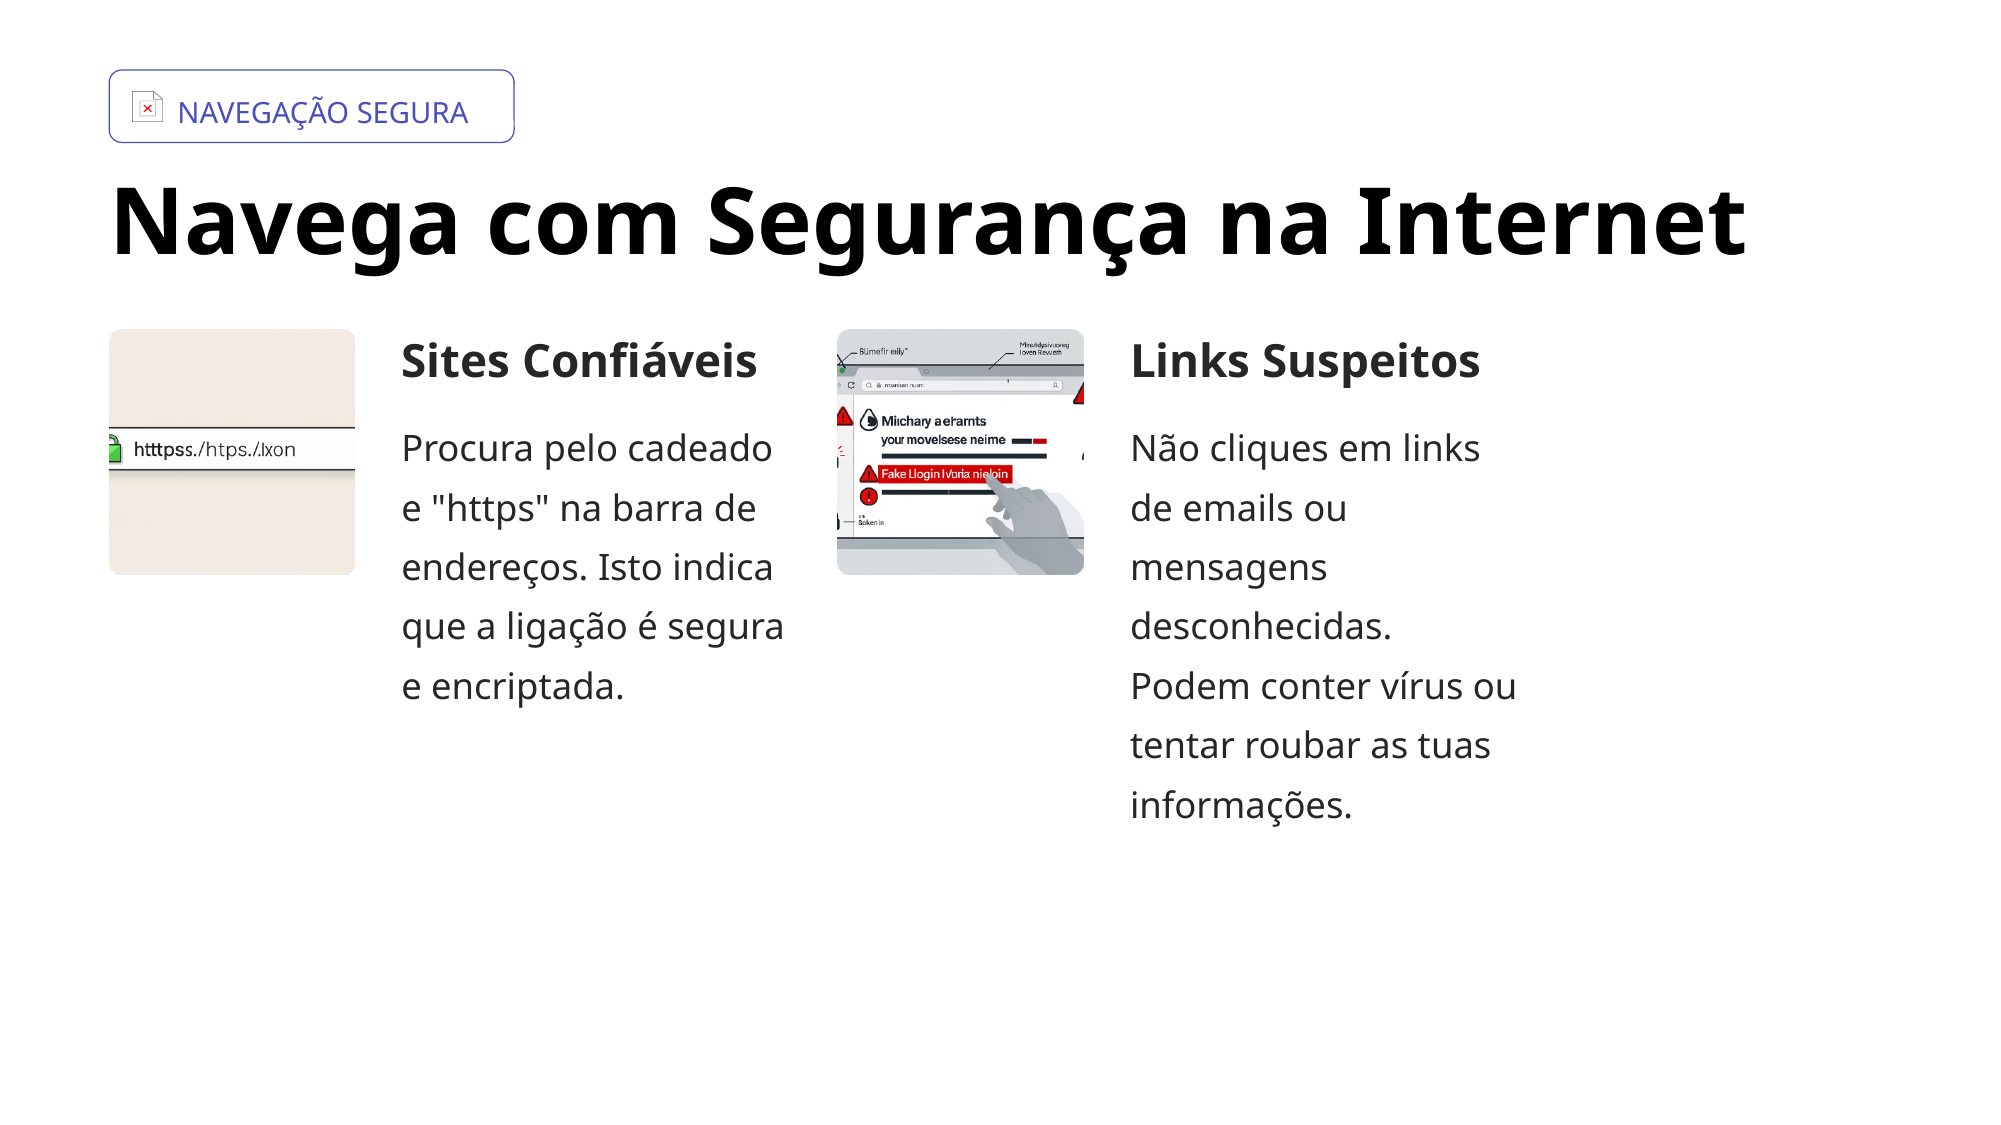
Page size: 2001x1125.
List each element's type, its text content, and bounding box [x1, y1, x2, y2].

text_box Sites Confiáveis [401, 329, 791, 388]
text_box Navega com Segurança na Internet [109, 157, 1701, 274]
picture [132, 91, 163, 122]
picture [837, 329, 1084, 575]
text_box Não cliques em links de emails ou mensagens desconhecidas. Podem conter vírus ou tentar roubar as tuas informações. [1130, 410, 1520, 827]
text_box Procura pelo cadeado e "https" na barra de endereços. Isto indica que a ligação é segura e encriptada. [401, 410, 791, 708]
text_box NAVEGAÇÃO SEGURA [177, 82, 490, 130]
picture [109, 329, 355, 575]
text_box Links Suspeitos [1130, 329, 1520, 388]
